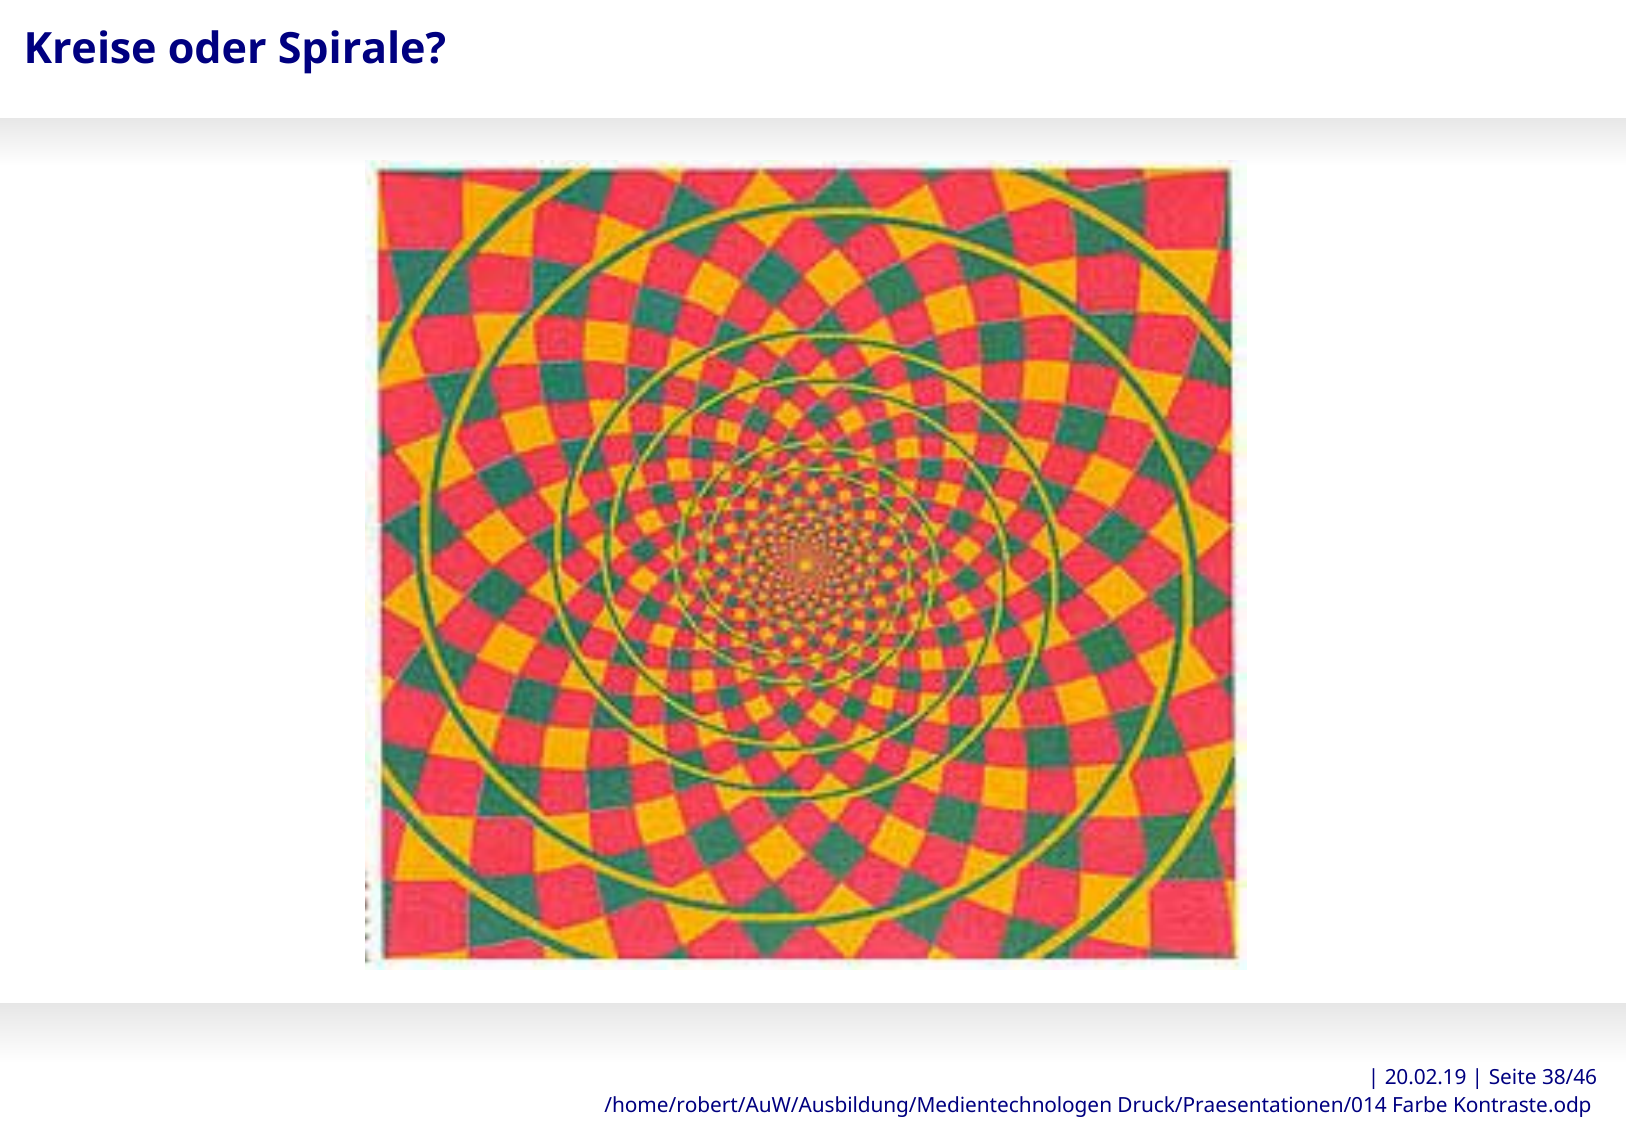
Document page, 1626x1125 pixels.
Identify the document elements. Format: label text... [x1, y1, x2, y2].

picture [365, 160, 1249, 972]
title Kreise oder Spirale? [23, 5, 1600, 154]
